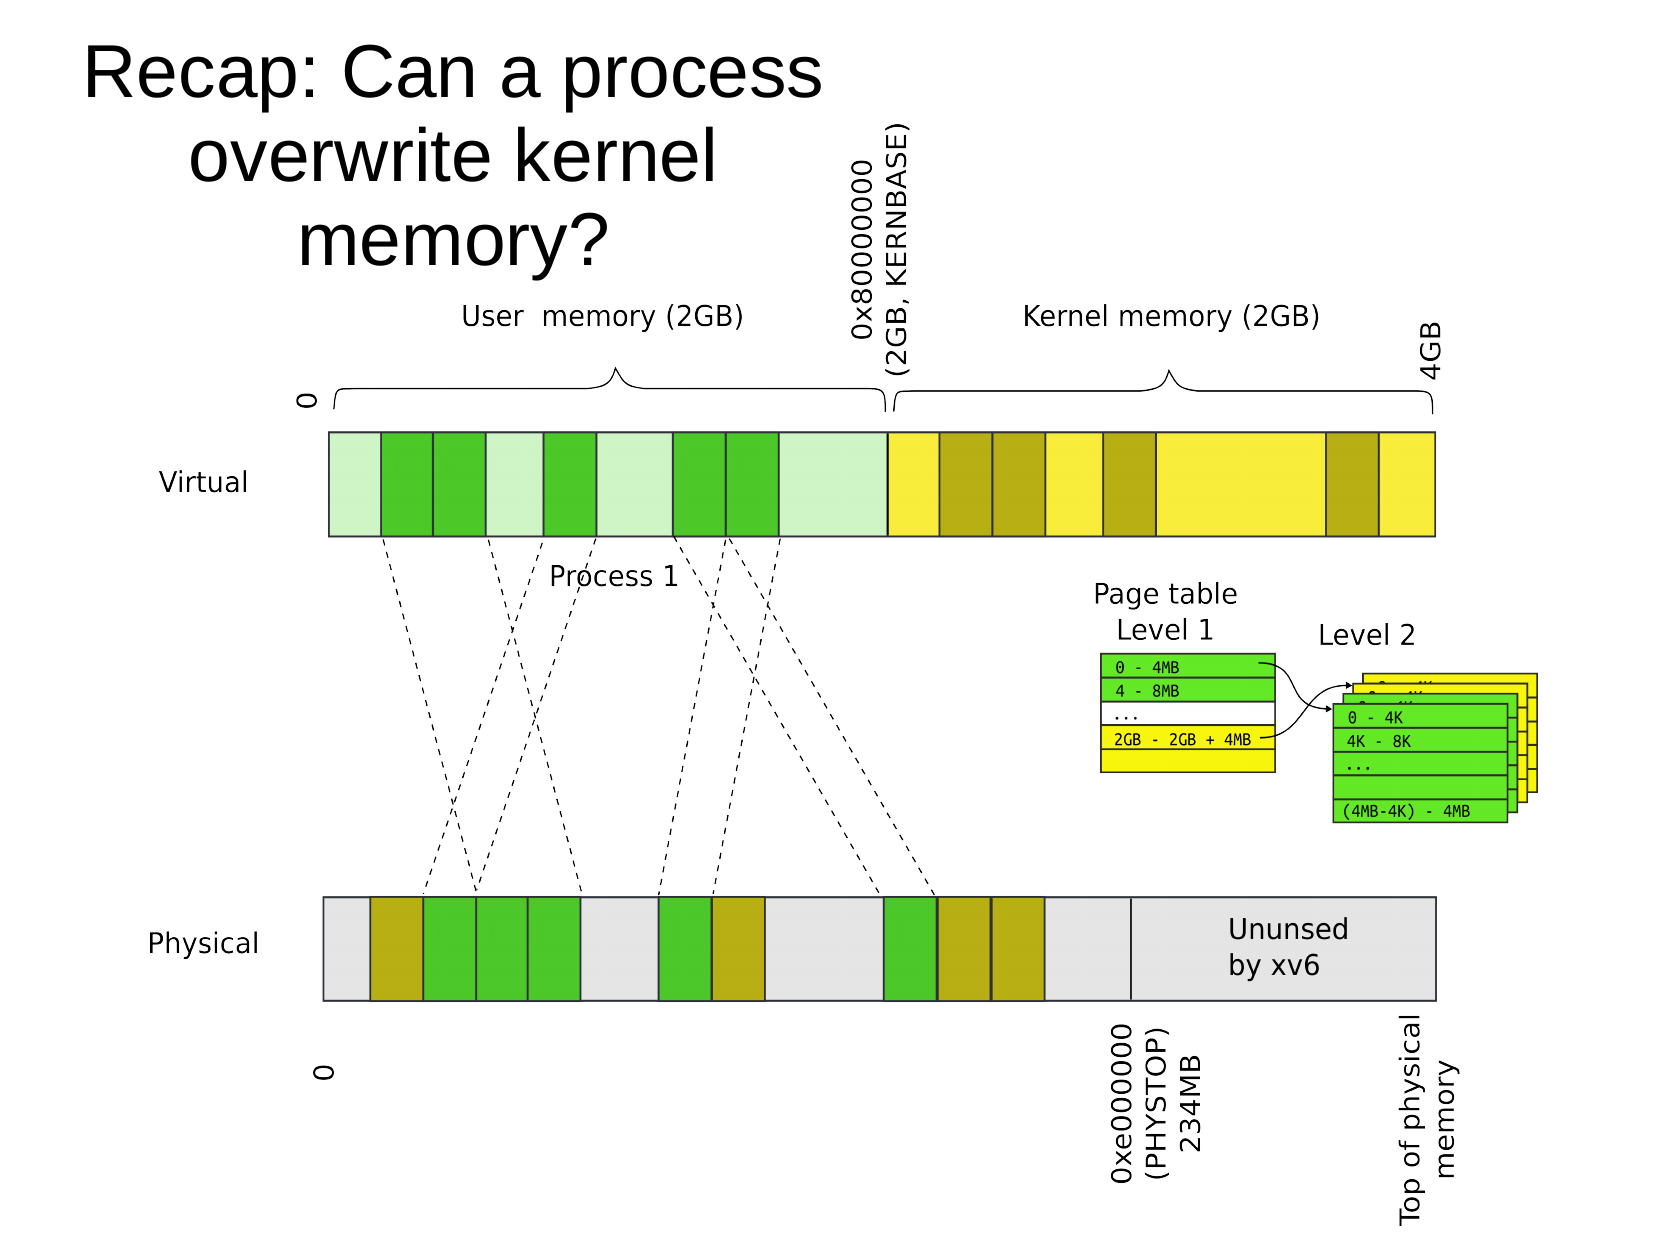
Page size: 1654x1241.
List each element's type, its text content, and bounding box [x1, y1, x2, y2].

title Recap: Can a process overwrite kernel memory? [82, 29, 826, 282]
picture [150, 124, 1538, 1226]
